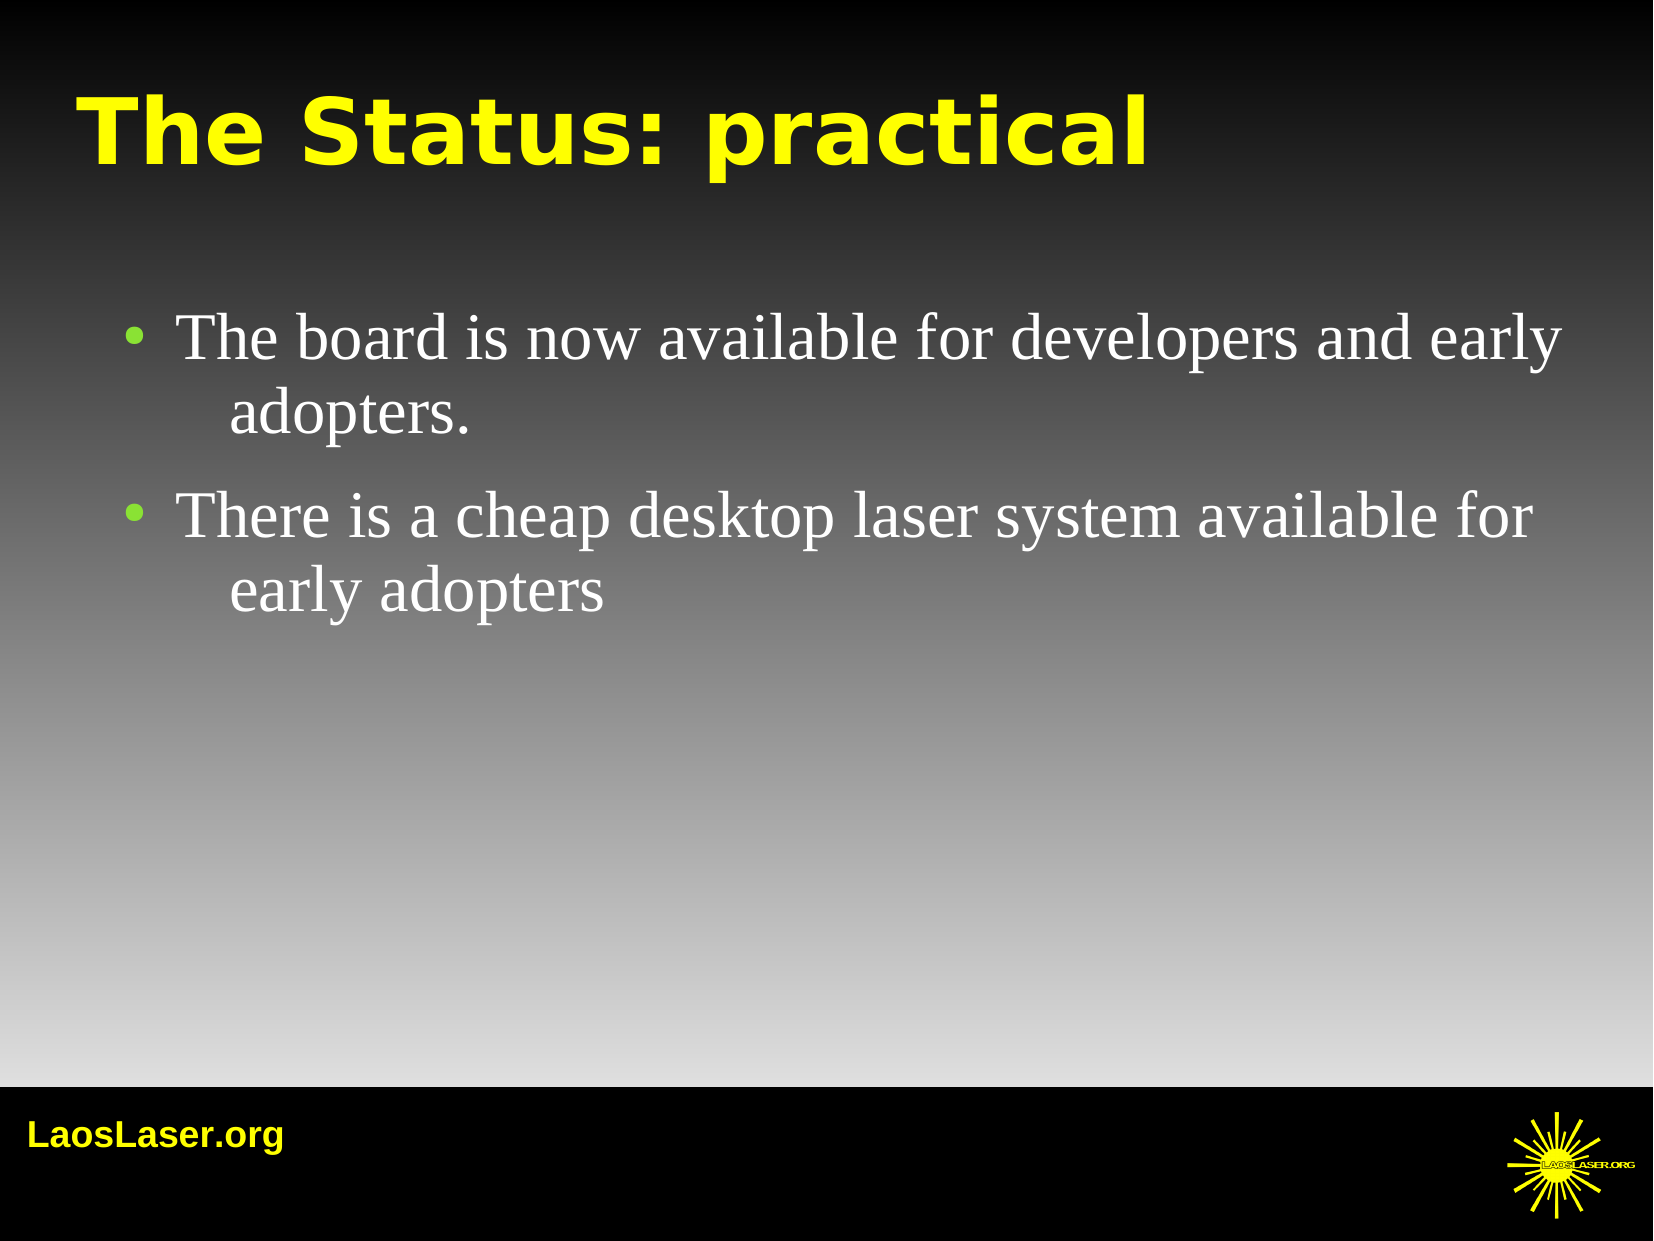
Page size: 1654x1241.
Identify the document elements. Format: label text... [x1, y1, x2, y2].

picture [1502, 1108, 1640, 1225]
list The board is now available for developers and early adopters. There is a cheap desktop laser system available for early adopters [87, 300, 1576, 1045]
title The Status: practical [76, 36, 1565, 229]
